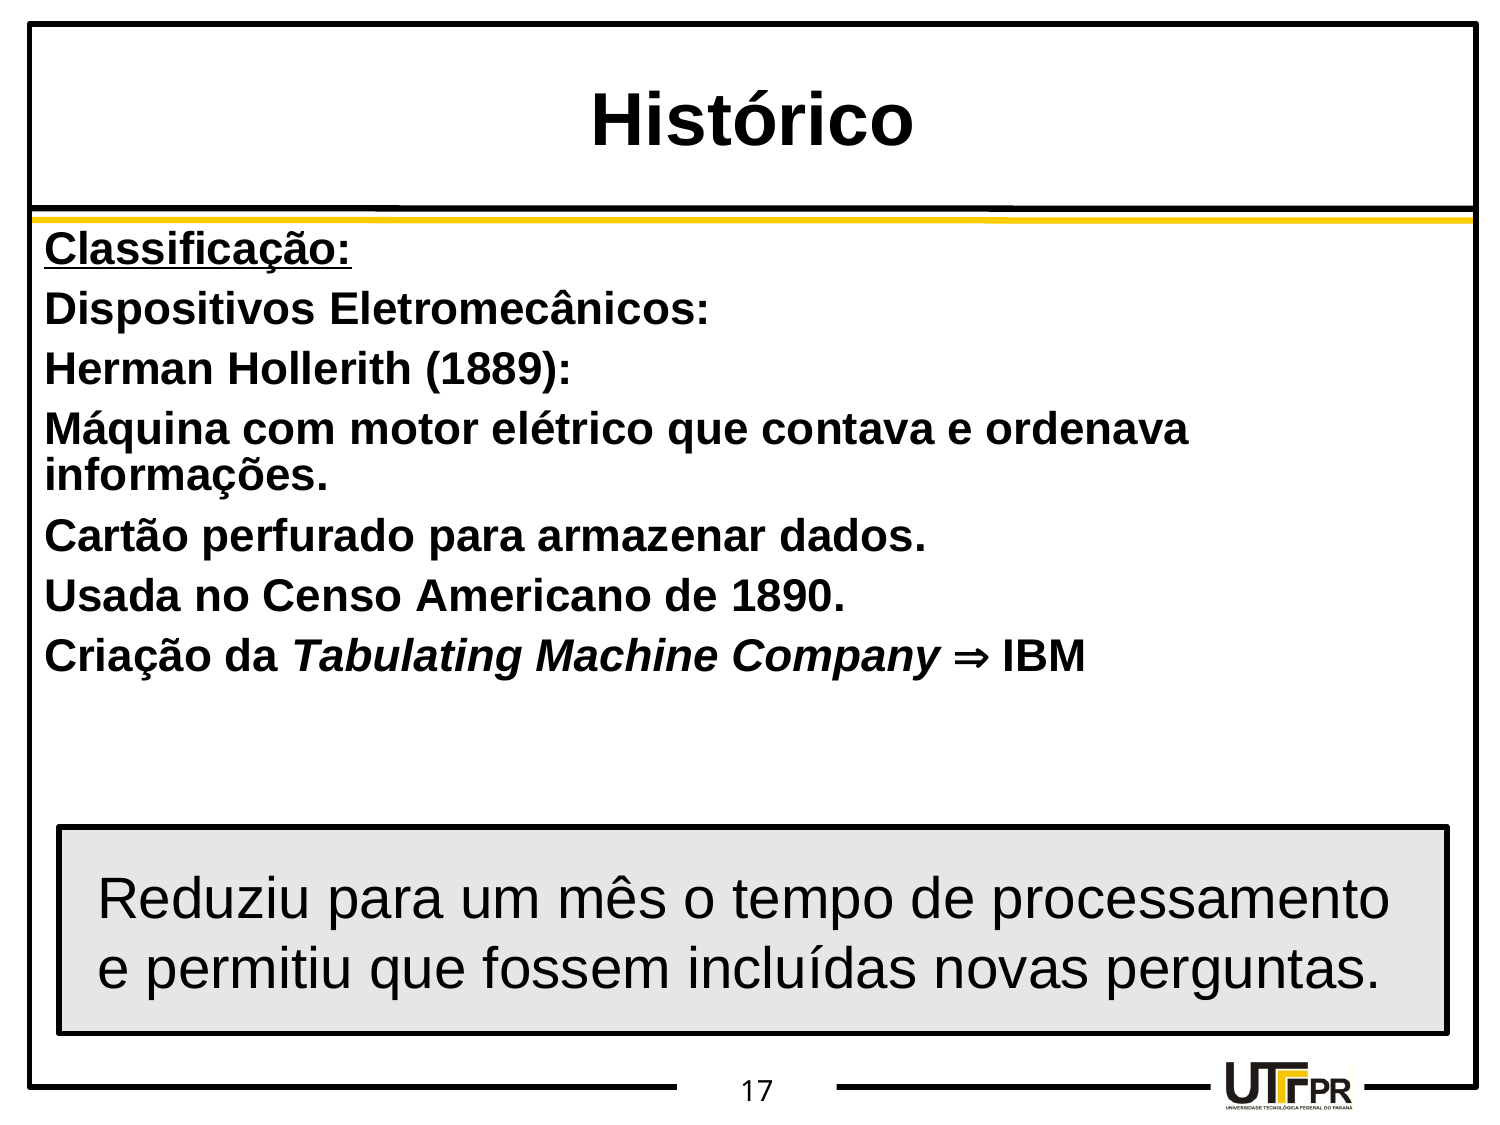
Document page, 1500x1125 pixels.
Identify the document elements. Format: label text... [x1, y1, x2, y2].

text_box Reduziu para um mês o tempo de processamento e permitiu que fossem incluídas novas perguntas. [59, 826, 1447, 1034]
list Classificação: Dispositivos Eletromecânicos: Herman Hollerith (1889): Máquina com motor elétrico que contava e ordenava informações. Cartão perfurado para armazenar dados. Usada no Censo Americano de 1890. Criação da Tabulating Machine Company  IBM [29, 220, 1471, 990]
picture [1225, 1062, 1353, 1110]
title Histórico [29, 47, 1477, 196]
